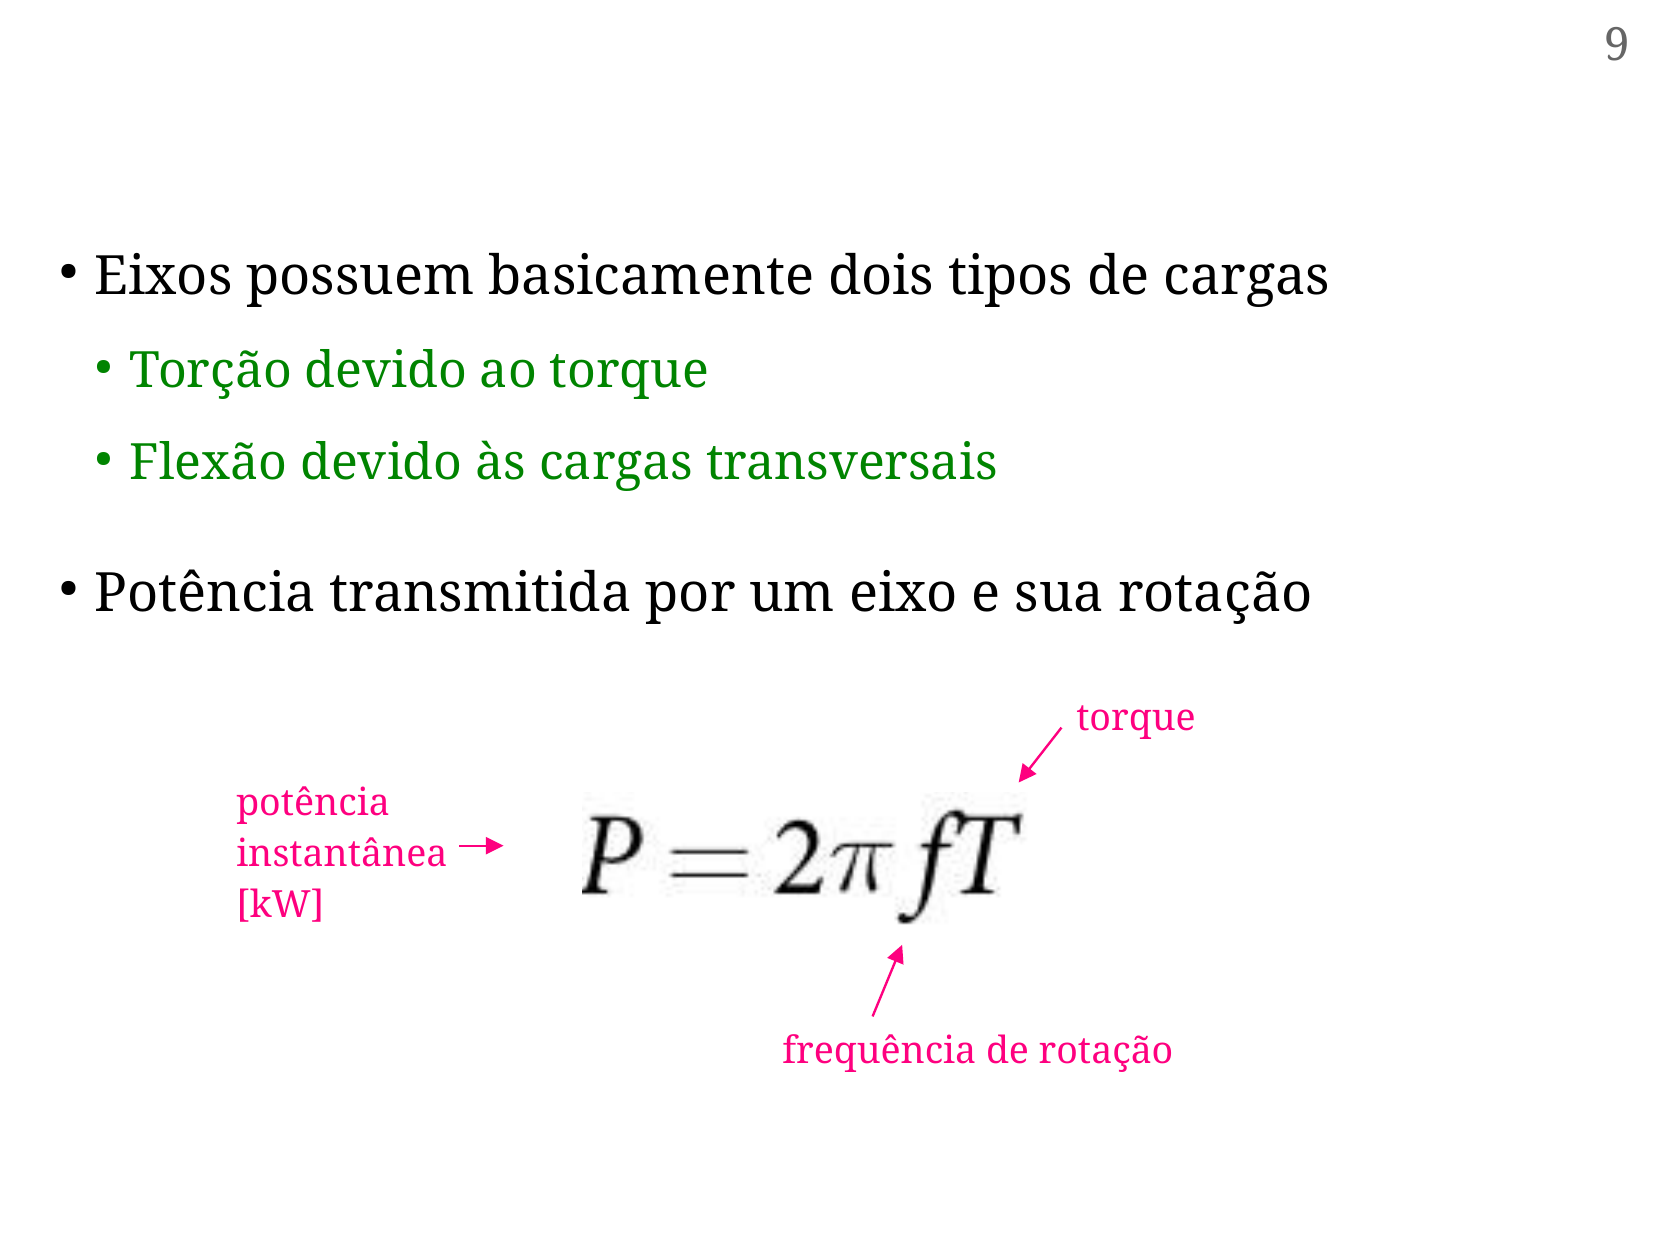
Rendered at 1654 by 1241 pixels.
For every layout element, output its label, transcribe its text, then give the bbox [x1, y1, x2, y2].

text_box potência instantânea [kW] [221, 767, 517, 1038]
picture [582, 792, 1034, 931]
text_box torque [1061, 683, 1211, 750]
text_box frequência de rotação [767, 1016, 1213, 1134]
list Eixos possuem basicamente dois tipos de cargas Torção devido ao torque Flexão devido às cargas transversais Potência transmitida por um eixo e sua rotação [59, 236, 1595, 1211]
